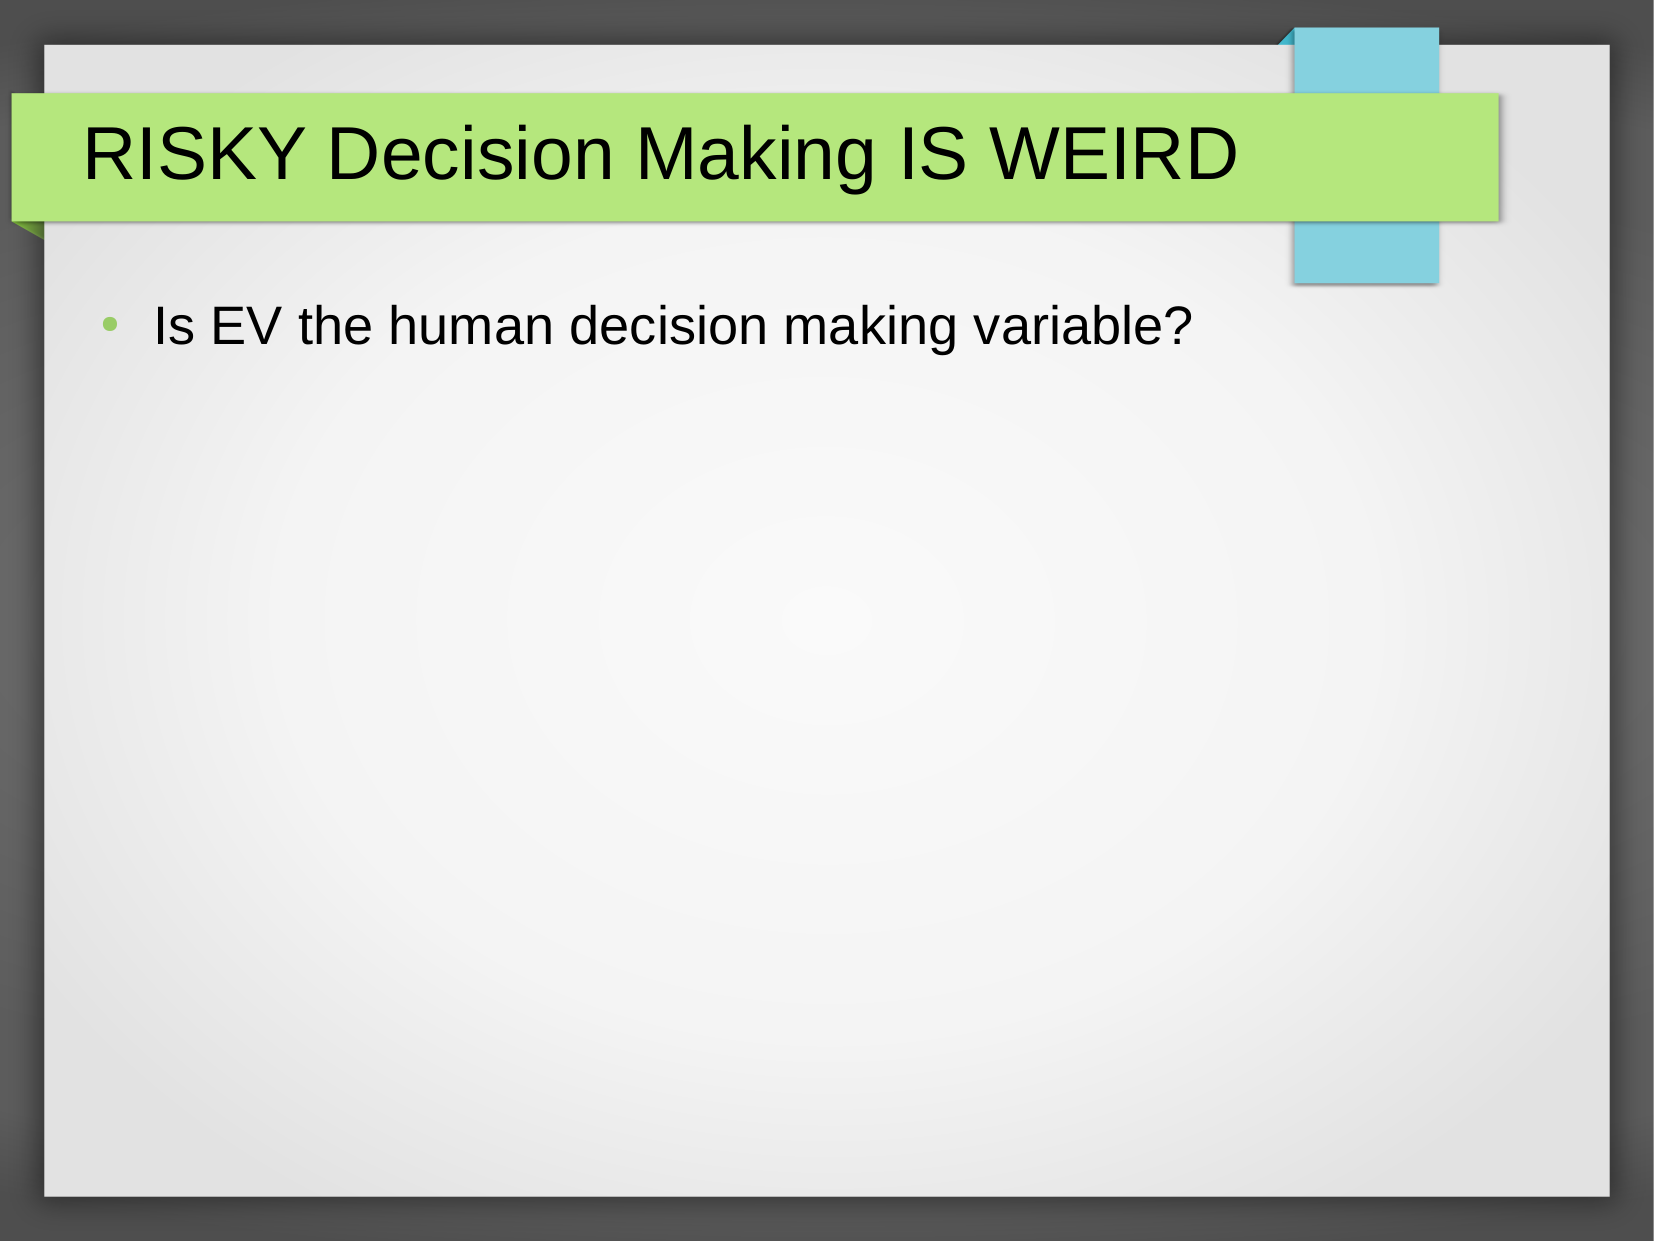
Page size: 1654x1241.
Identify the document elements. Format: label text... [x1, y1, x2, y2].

title RISKY Decision Making IS WEIRD [82, 94, 1264, 213]
picture [0, 0, 1654, 1241]
list Is EV the human decision making variable? [82, 295, 1531, 1141]
